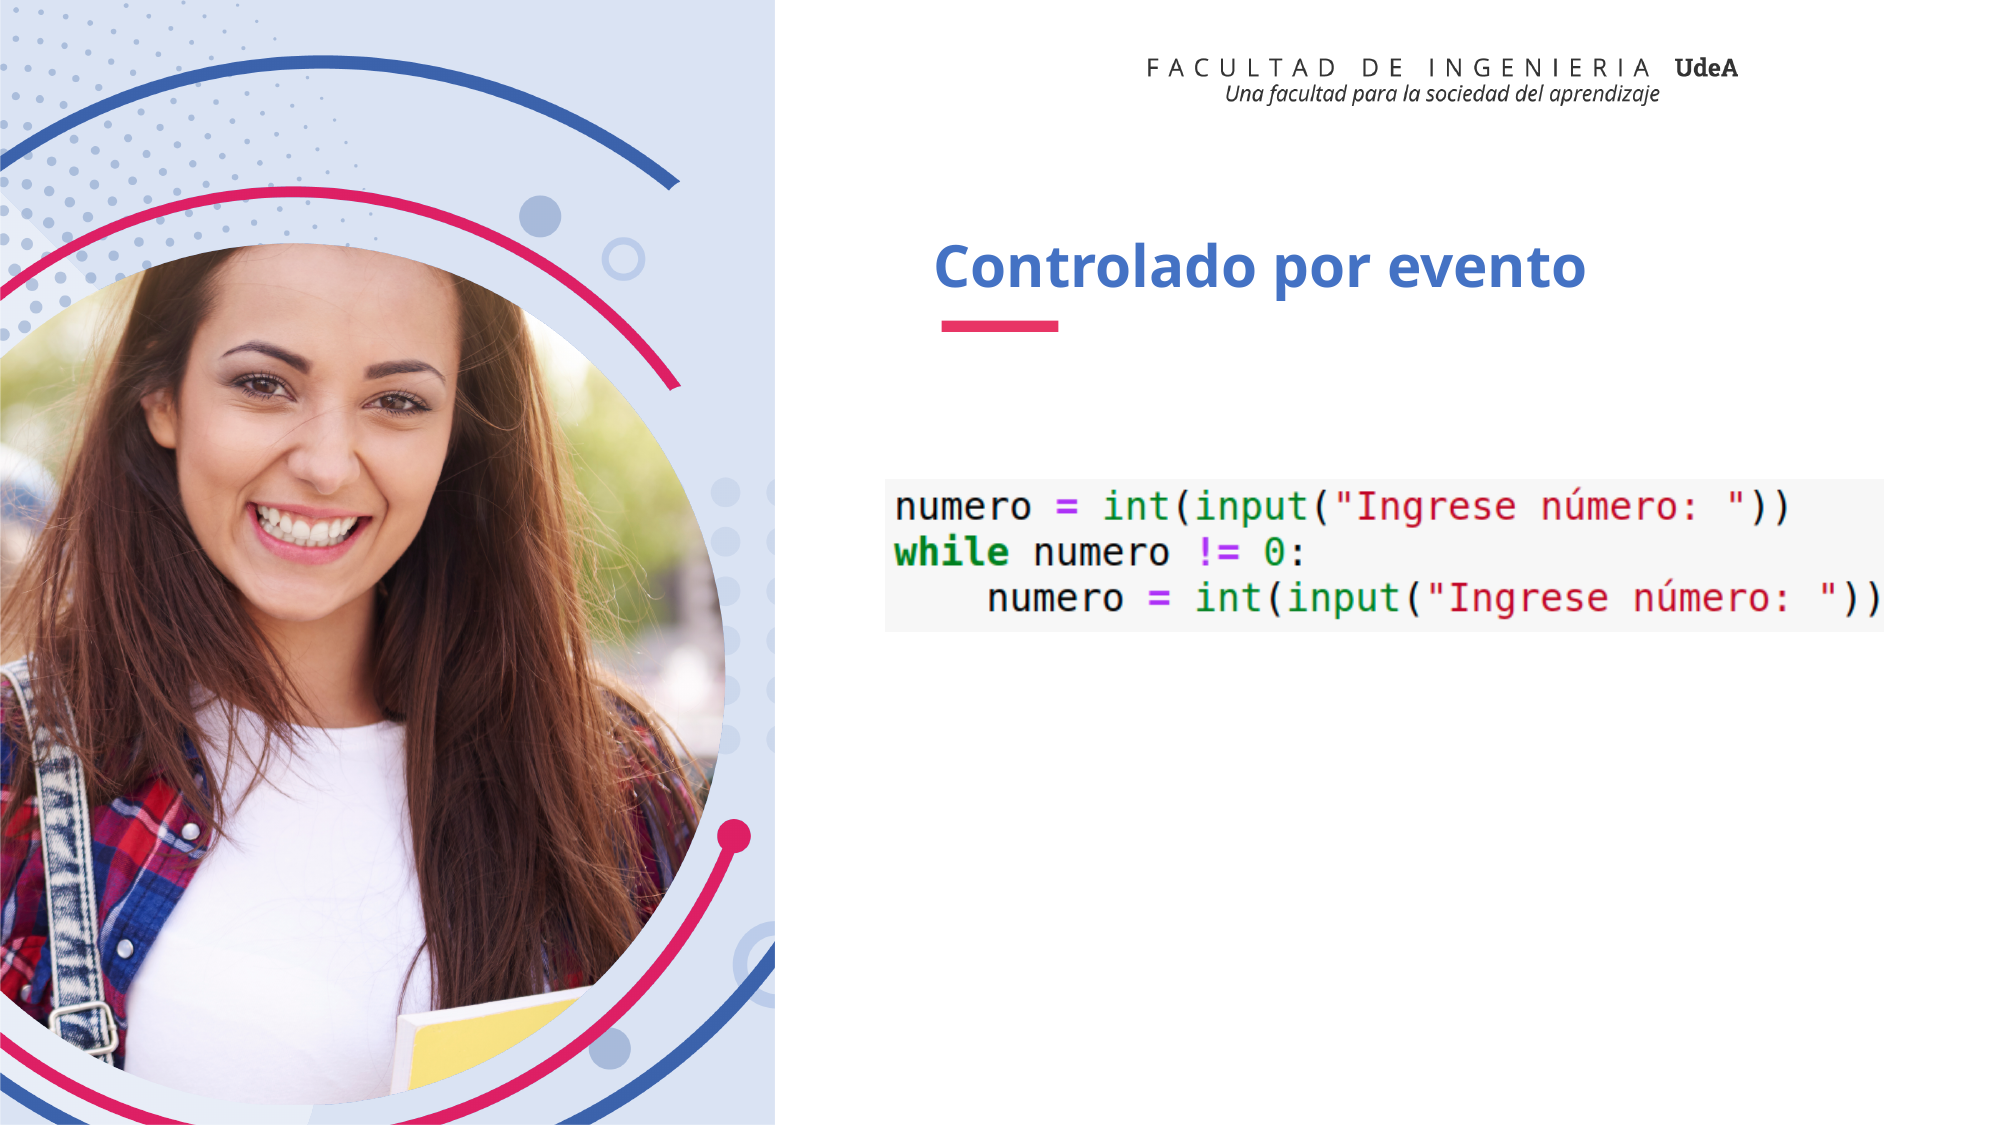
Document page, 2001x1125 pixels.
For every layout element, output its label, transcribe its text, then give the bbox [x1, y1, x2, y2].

picture [1148, 57, 1738, 106]
picture [885, 479, 1884, 632]
text_box Controlado por evento [918, 212, 1815, 324]
picture [0, 0, 775, 1125]
